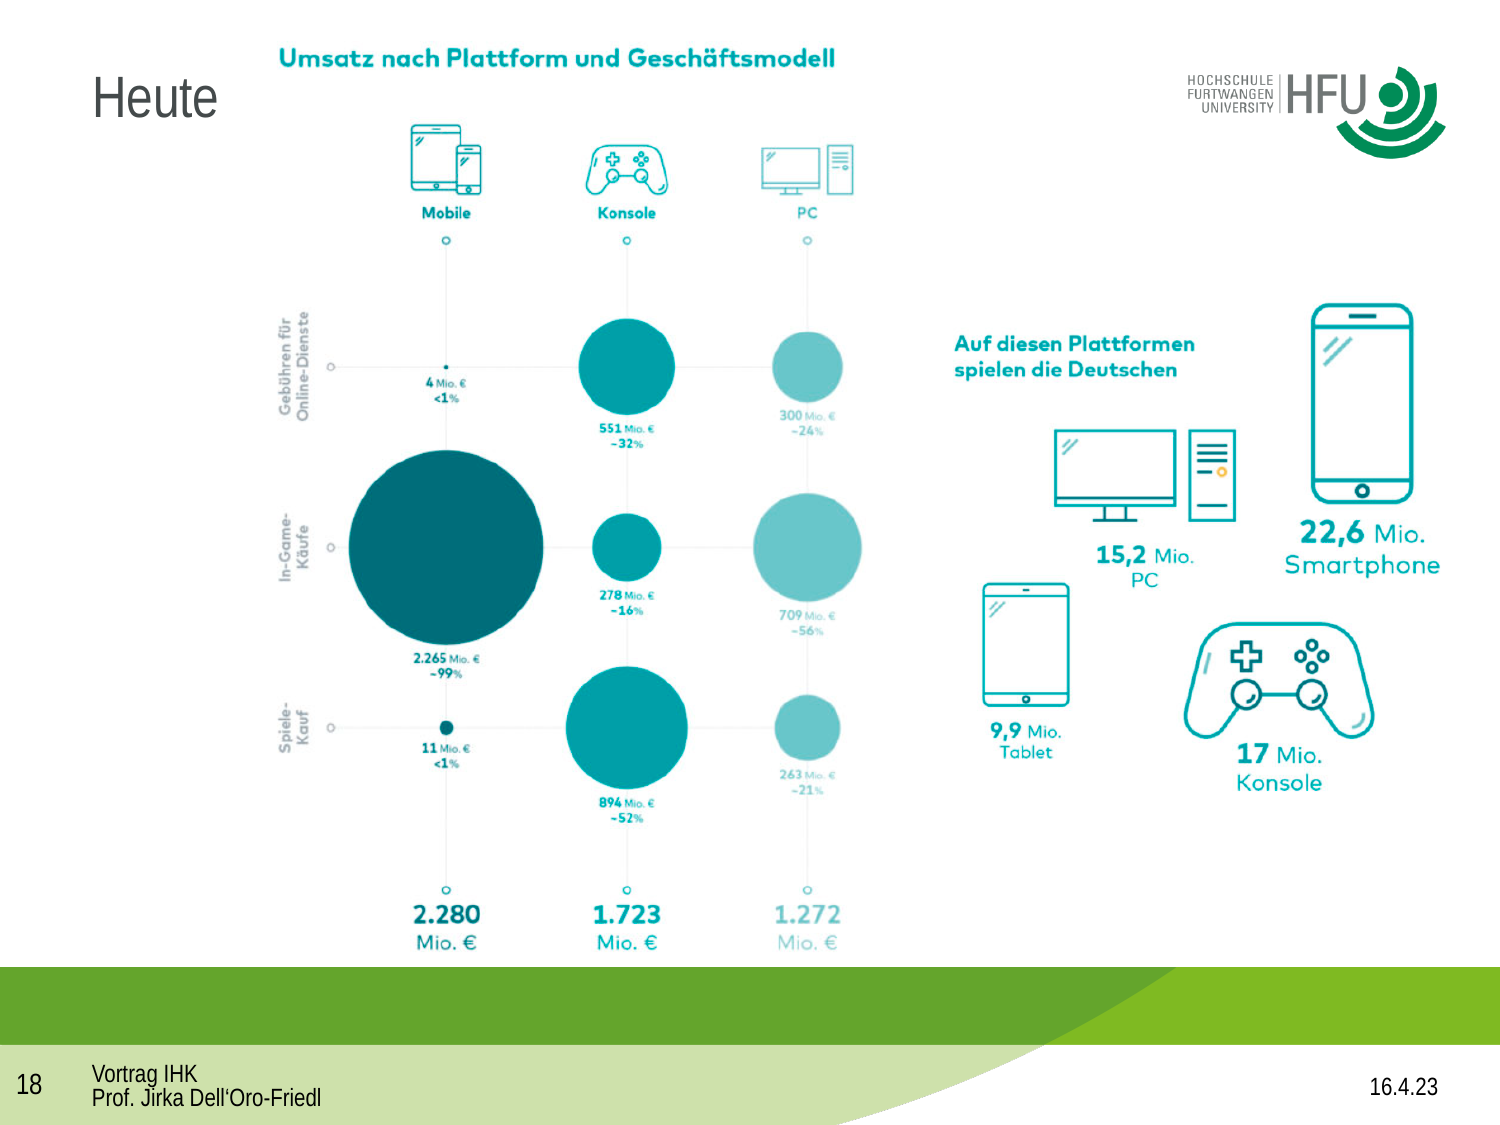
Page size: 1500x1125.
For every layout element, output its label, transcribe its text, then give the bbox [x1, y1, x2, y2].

picture [928, 276, 1456, 803]
title Heute [77, 64, 254, 153]
picture [254, 37, 892, 961]
picture [0, 967, 1500, 1125]
picture [1166, 53, 1454, 164]
title Heute [892, 64, 1353, 153]
